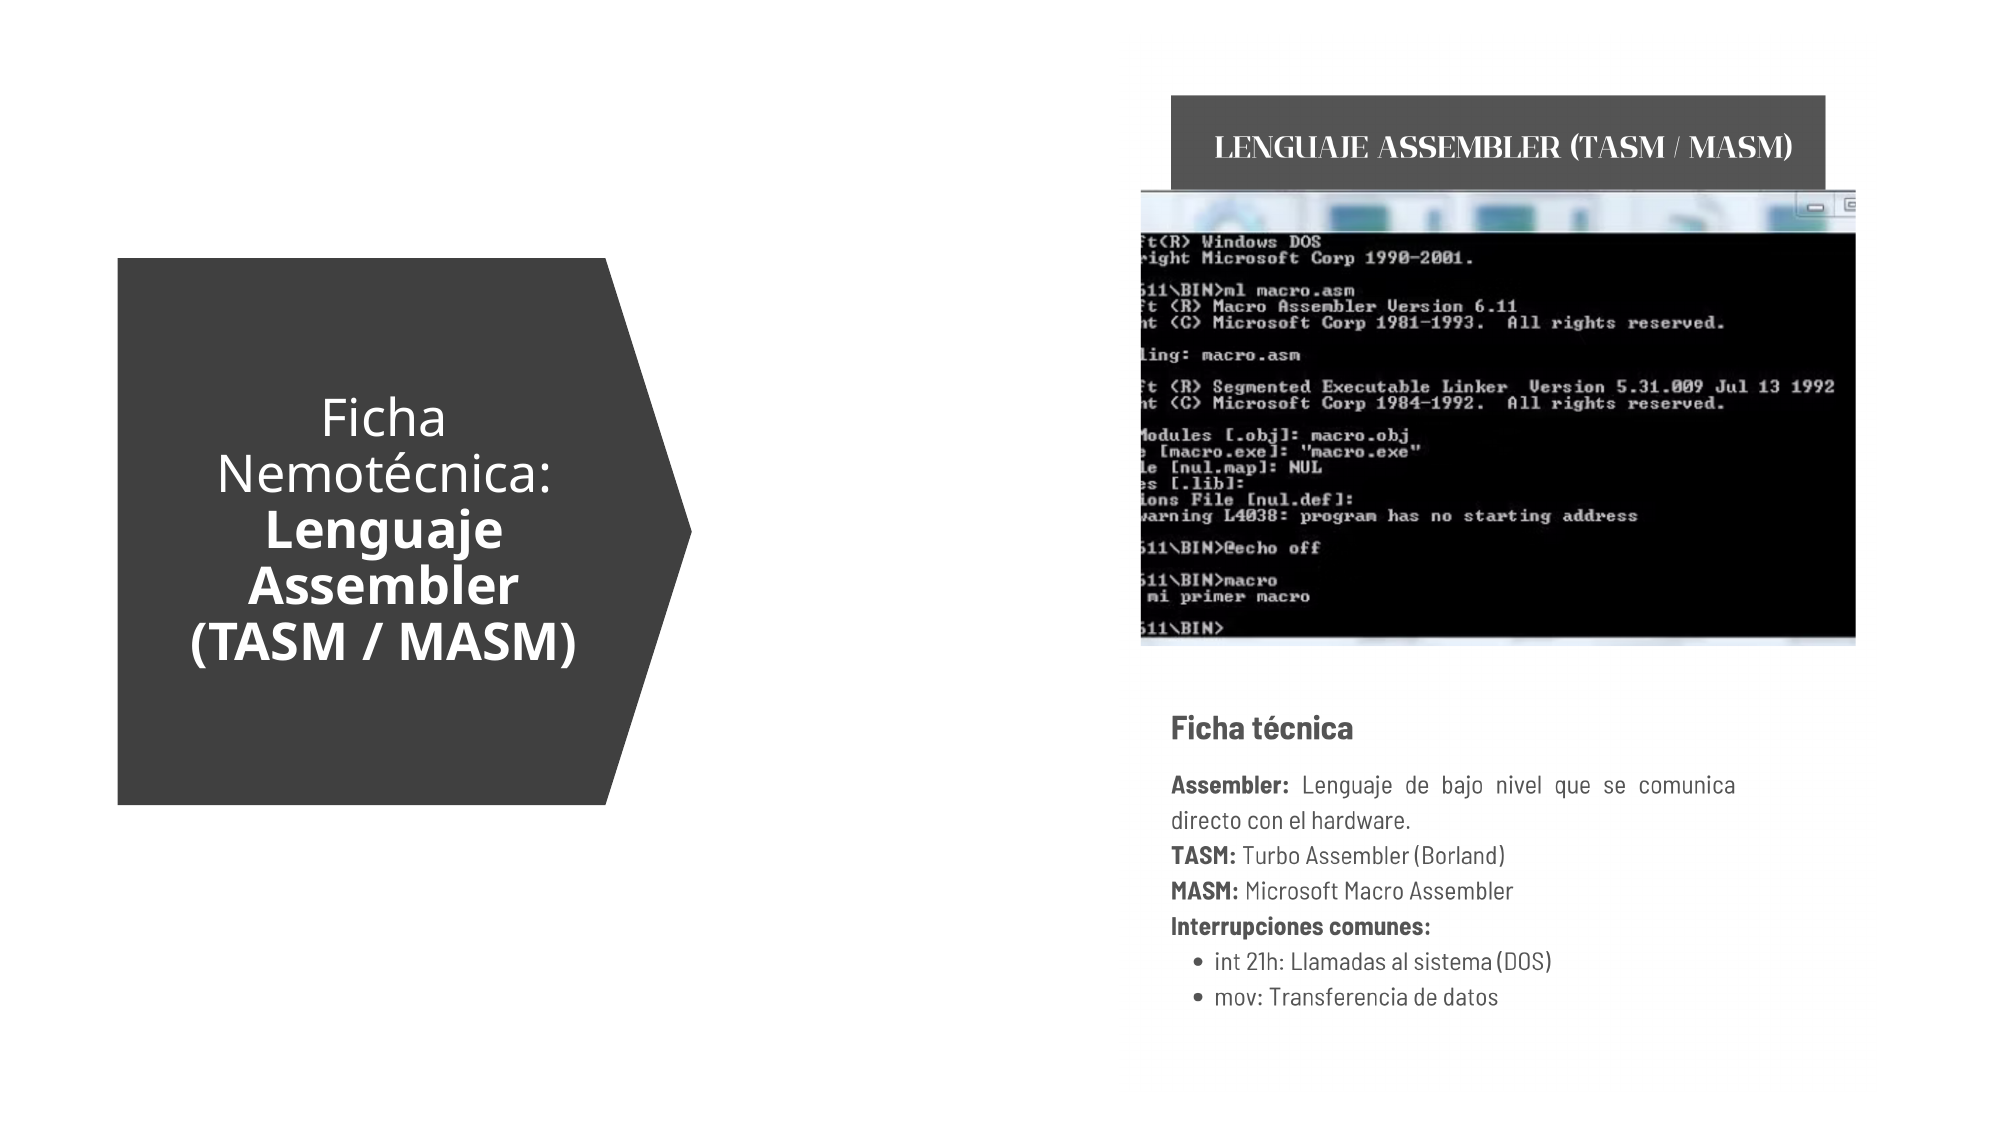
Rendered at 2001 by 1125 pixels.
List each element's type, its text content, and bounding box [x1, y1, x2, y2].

picture [1119, 34, 1877, 1092]
title Ficha Nemotécnica: Lenguaje Assembler (TASM / MASM) [168, 322, 601, 741]
text_box [117, 258, 692, 806]
